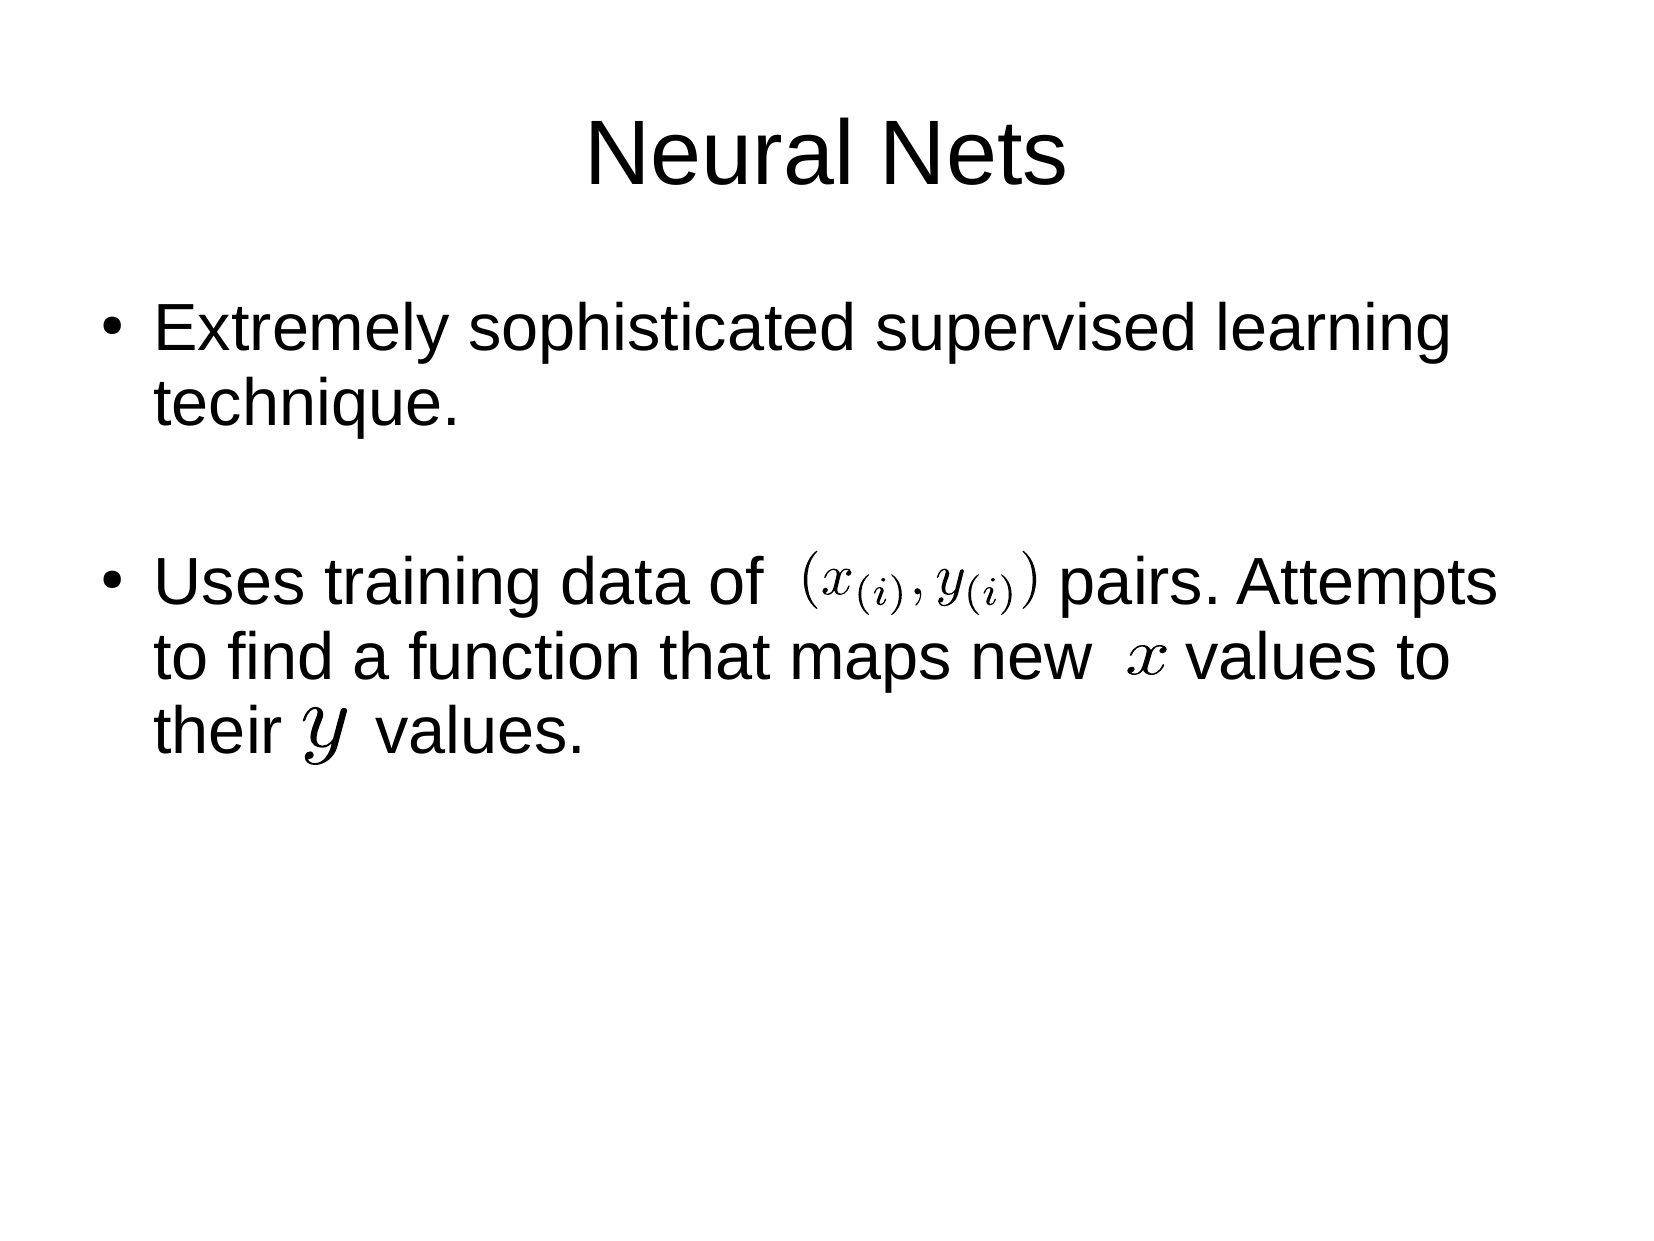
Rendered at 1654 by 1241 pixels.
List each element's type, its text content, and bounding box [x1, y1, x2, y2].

title Neural Nets [82, 49, 1571, 257]
text_box [300, 706, 351, 766]
list Extremely sophisticated supervised learning technique. Uses training data of pairs. Attempts to find a function that maps new values to their values. [82, 290, 1571, 1010]
text_box [798, 550, 1042, 616]
text_box [1125, 645, 1171, 676]
